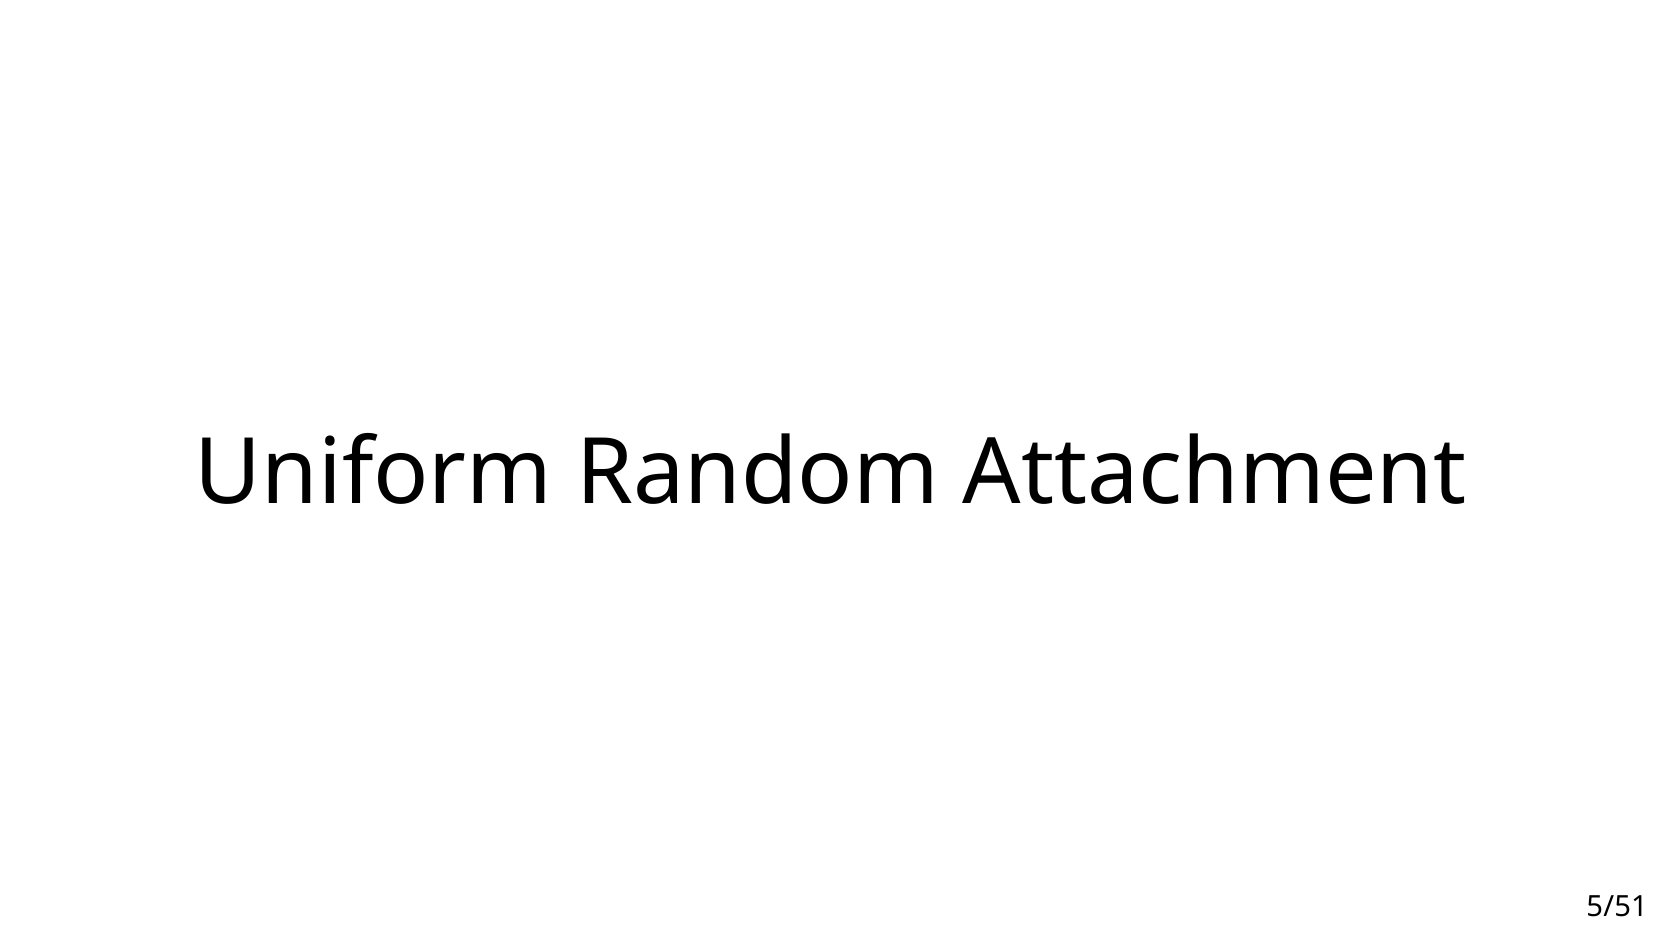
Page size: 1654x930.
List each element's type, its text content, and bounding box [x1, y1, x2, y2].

title Uniform Random Attachment [87, 365, 1576, 571]
